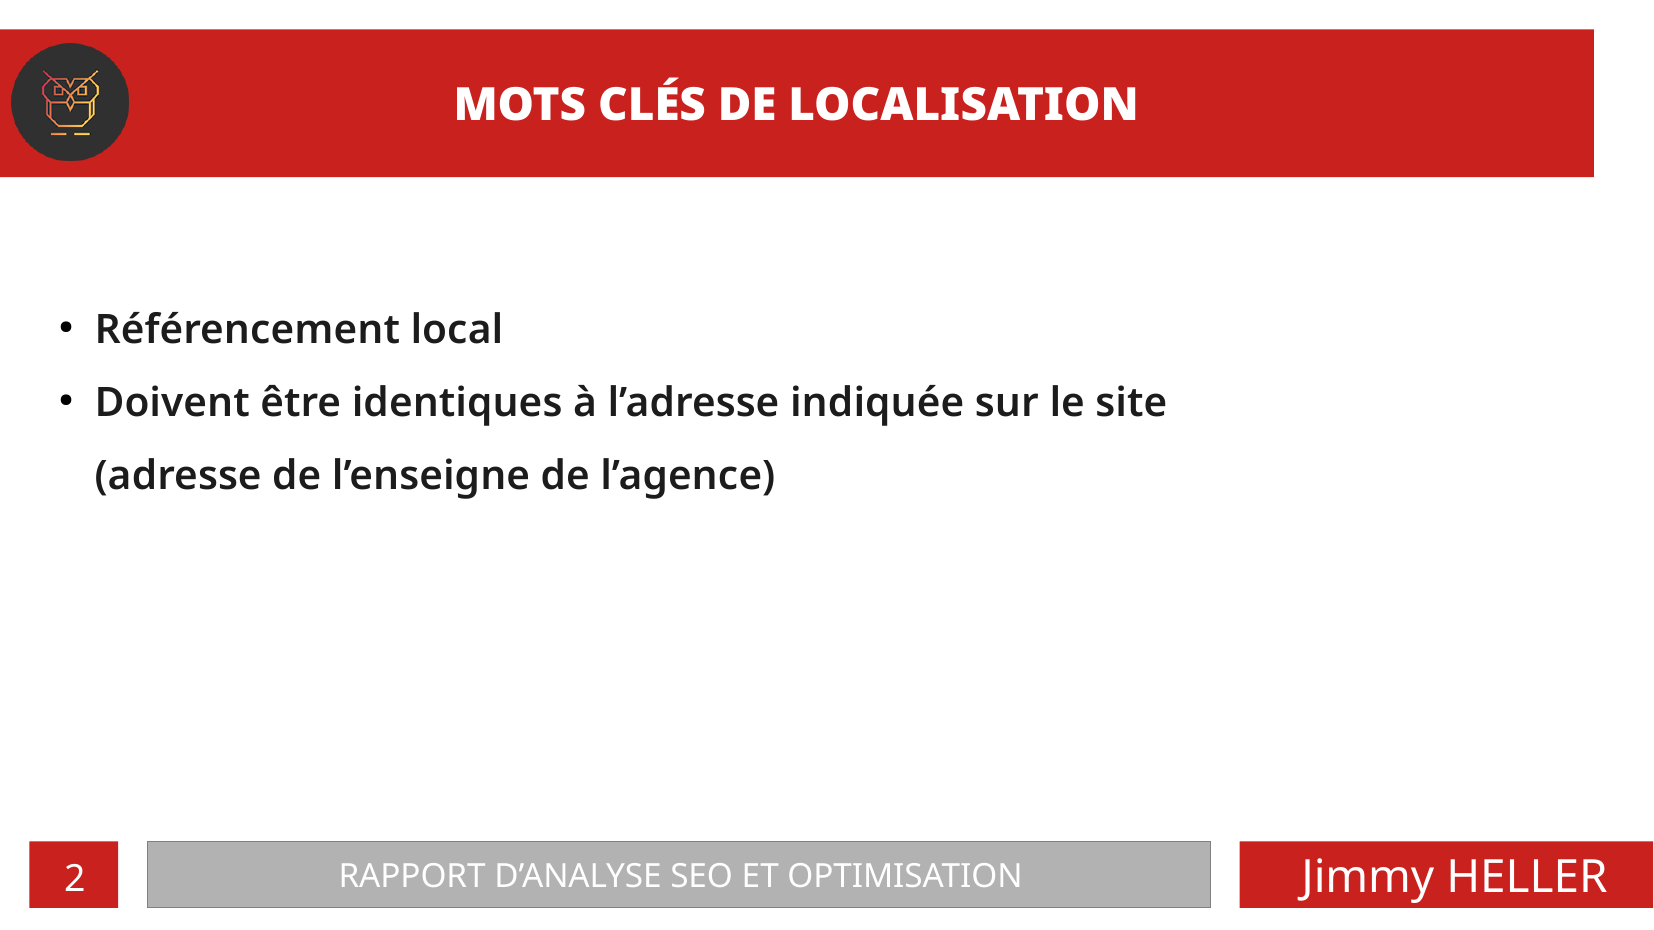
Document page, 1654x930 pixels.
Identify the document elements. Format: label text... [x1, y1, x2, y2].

text_box Jimmy HELLER [1286, 843, 1624, 906]
list Référencement local Doivent être identiques à l’adresse indiquée sur le site (adresse de l’enseigne de l’agence) [59, 300, 1576, 792]
text_box 2 [49, 843, 98, 906]
text_box RAPPORT D’ANALYSE SEO ET OPTIMISATION [155, 838, 1206, 912]
picture [11, 43, 129, 161]
title MOTS CLÉS DE LOCALISATION [43, 43, 1550, 162]
